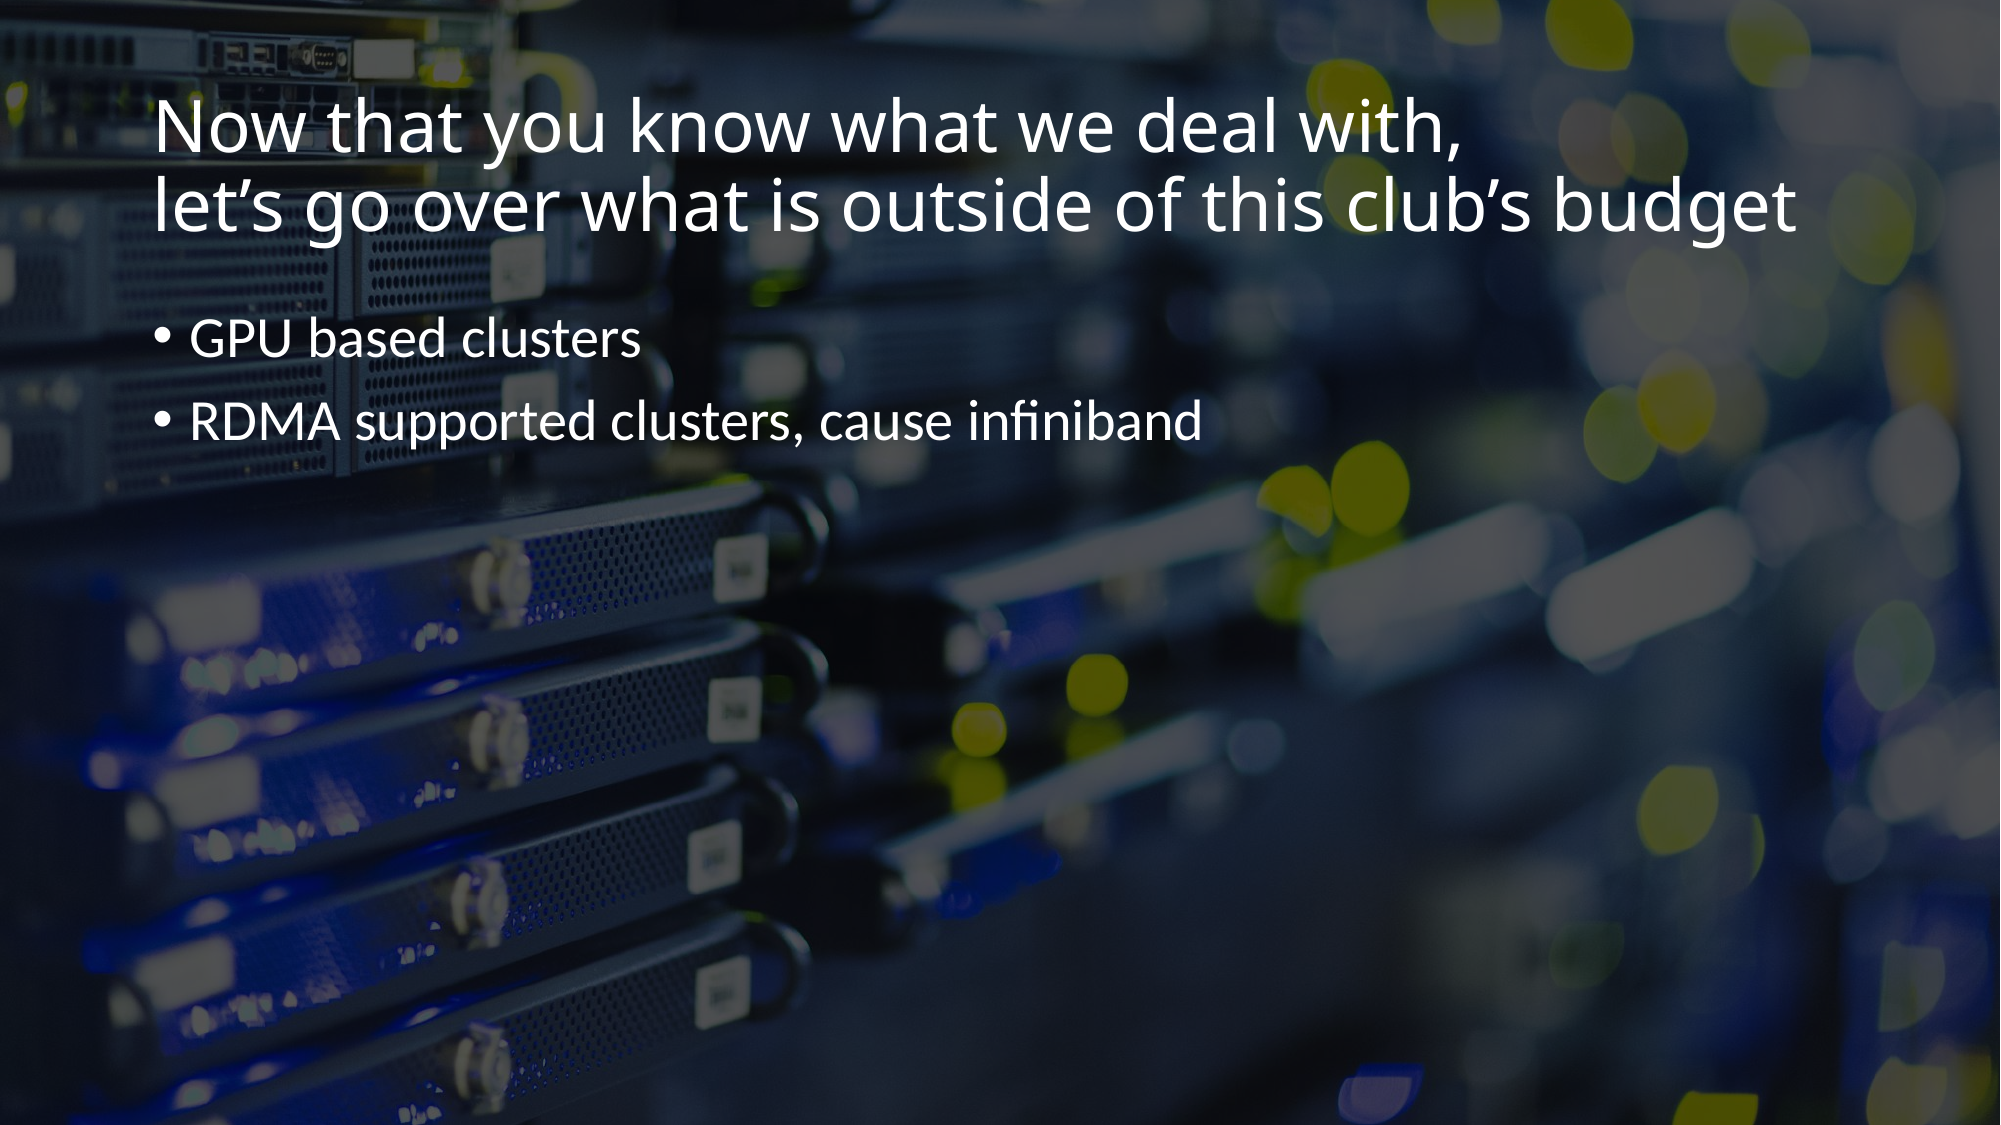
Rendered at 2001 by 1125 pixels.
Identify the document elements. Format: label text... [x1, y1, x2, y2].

list GPU based clusters RDMA supported clusters, cause infiniband [137, 299, 1863, 1014]
title Now that you know what we deal with, let’s go over what is outside of this club’s budget [137, 59, 1863, 278]
picture [0, 0, 2000, 1125]
